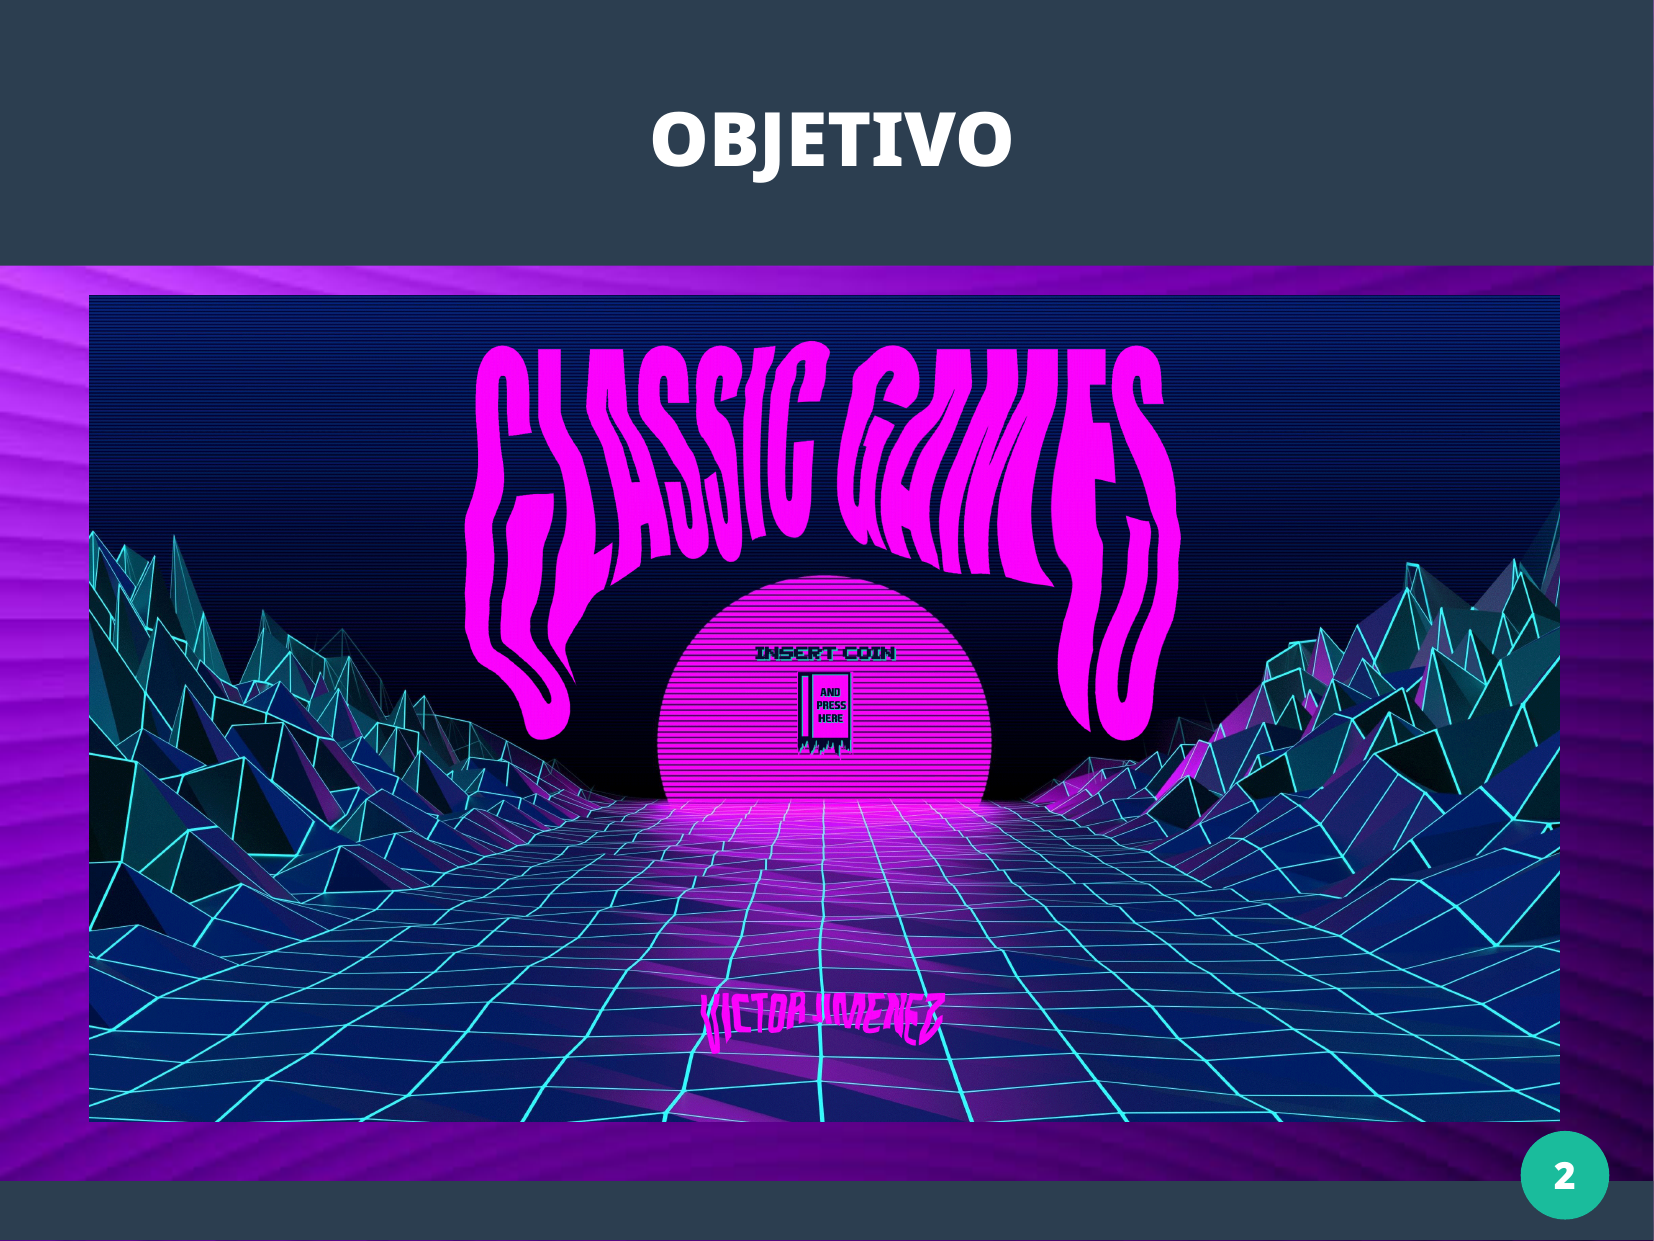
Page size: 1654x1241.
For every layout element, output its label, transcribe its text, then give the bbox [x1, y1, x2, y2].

picture [0, 266, 1654, 1181]
title OBJETIVO [649, 59, 1654, 217]
